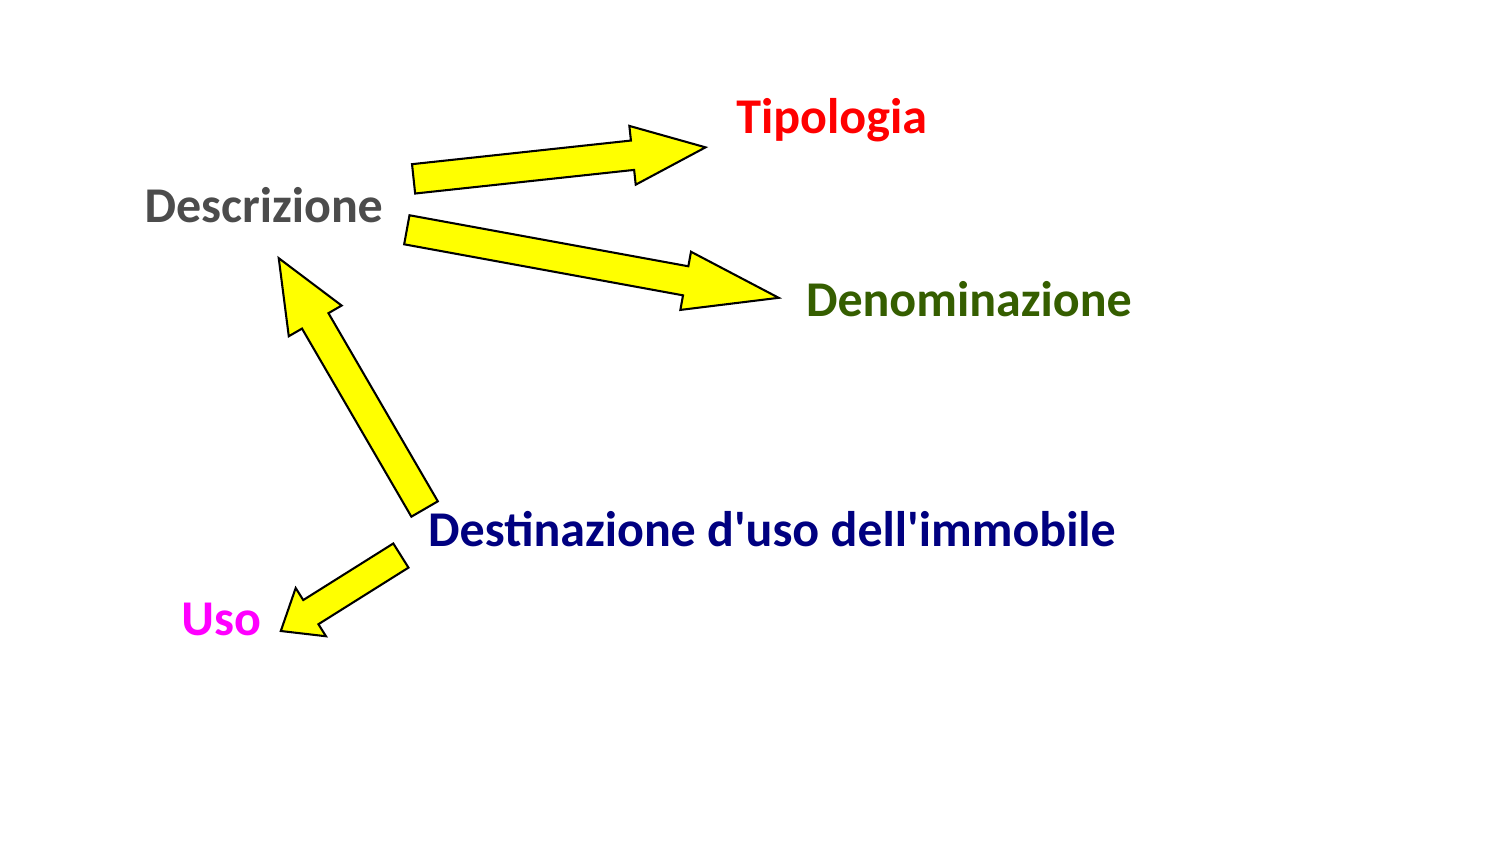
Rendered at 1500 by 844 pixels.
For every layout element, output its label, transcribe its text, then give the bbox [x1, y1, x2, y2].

text_box Descrizione [129, 177, 443, 296]
text_box [404, 215, 779, 310]
text_box Tipologia [721, 88, 975, 208]
text_box Denominazione [791, 271, 1193, 348]
text_box [280, 543, 409, 637]
text_box [278, 258, 438, 517]
text_box Destinazione d'uso dell'immobile [413, 501, 1199, 588]
text_box Uso [166, 590, 303, 710]
text_box [412, 125, 706, 194]
